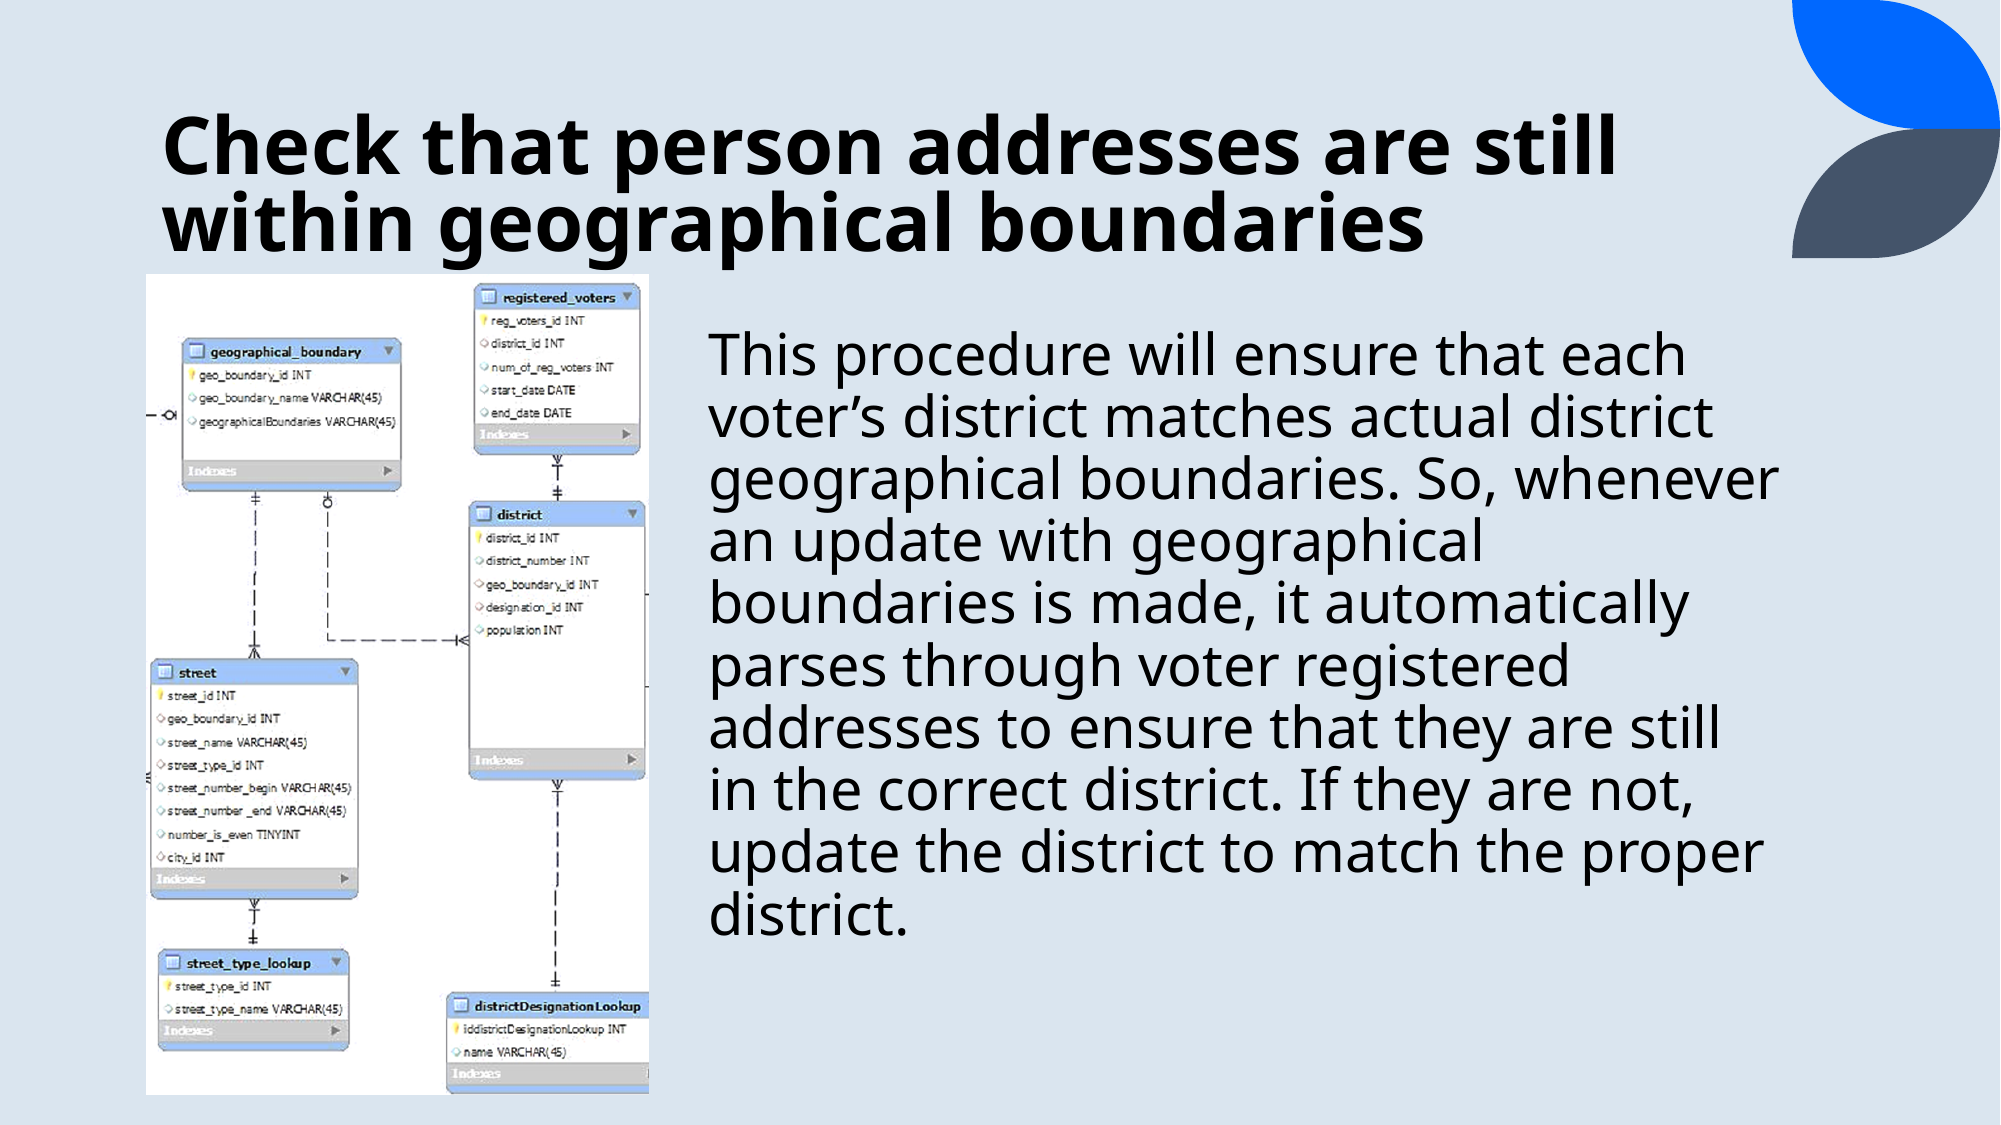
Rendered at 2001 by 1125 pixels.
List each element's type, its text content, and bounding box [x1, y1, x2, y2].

list This procedure will ensure that each voter’s district matches actual district geographical boundaries. So, whenever an update with geographical boundaries is made, it automatically parses through voter registered addresses to ensure that they are still in the correct district. If they are not, update the district to match the proper district. [693, 318, 1798, 957]
title Check that person addresses are still within geographical boundaries [146, 49, 1737, 275]
picture [146, 274, 649, 1095]
